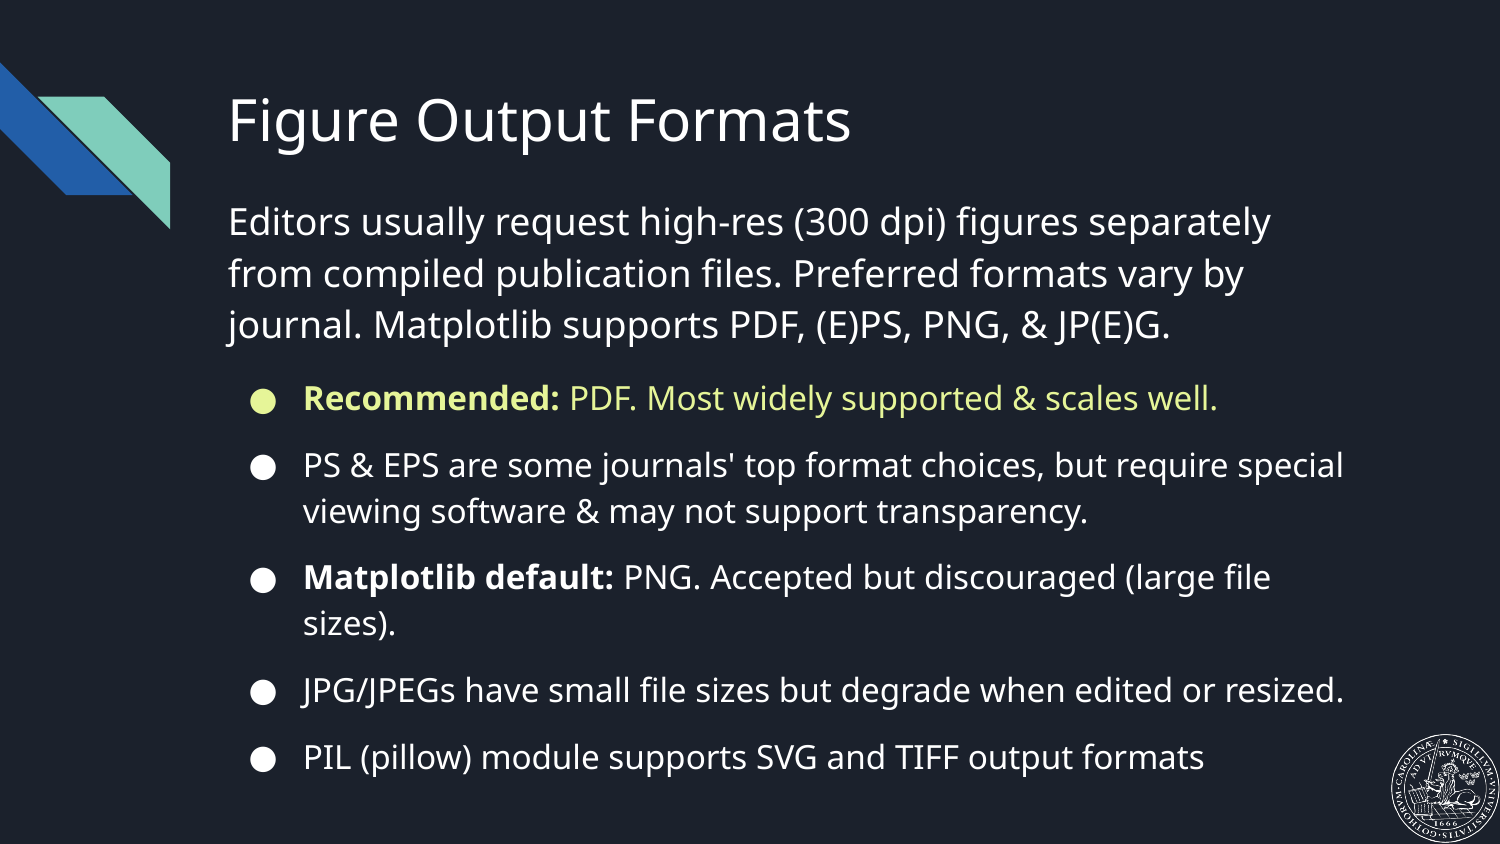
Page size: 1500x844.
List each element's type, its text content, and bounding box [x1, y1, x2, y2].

list Editors usually request high-res (300 dpi) figures separately from compiled publication files. Preferred formats vary by journal. Matplotlib supports PDF, (E)PS, PNG, & JP(E)G. Recommended: PDF. Most widely supported & scales well. PS & EPS are some journals' top format choices, but require special viewing software & may not support transparency. Matplotlib default: PNG. Accepted but discouraged (large file sizes). JPG/JPEGs have small file sizes but degrade when edited or resized. PIL (pillow) module supports SVG and TIFF output formats [212, 176, 1368, 770]
picture [1382, 724, 1500, 844]
title Figure Output Formats [212, 64, 1368, 176]
